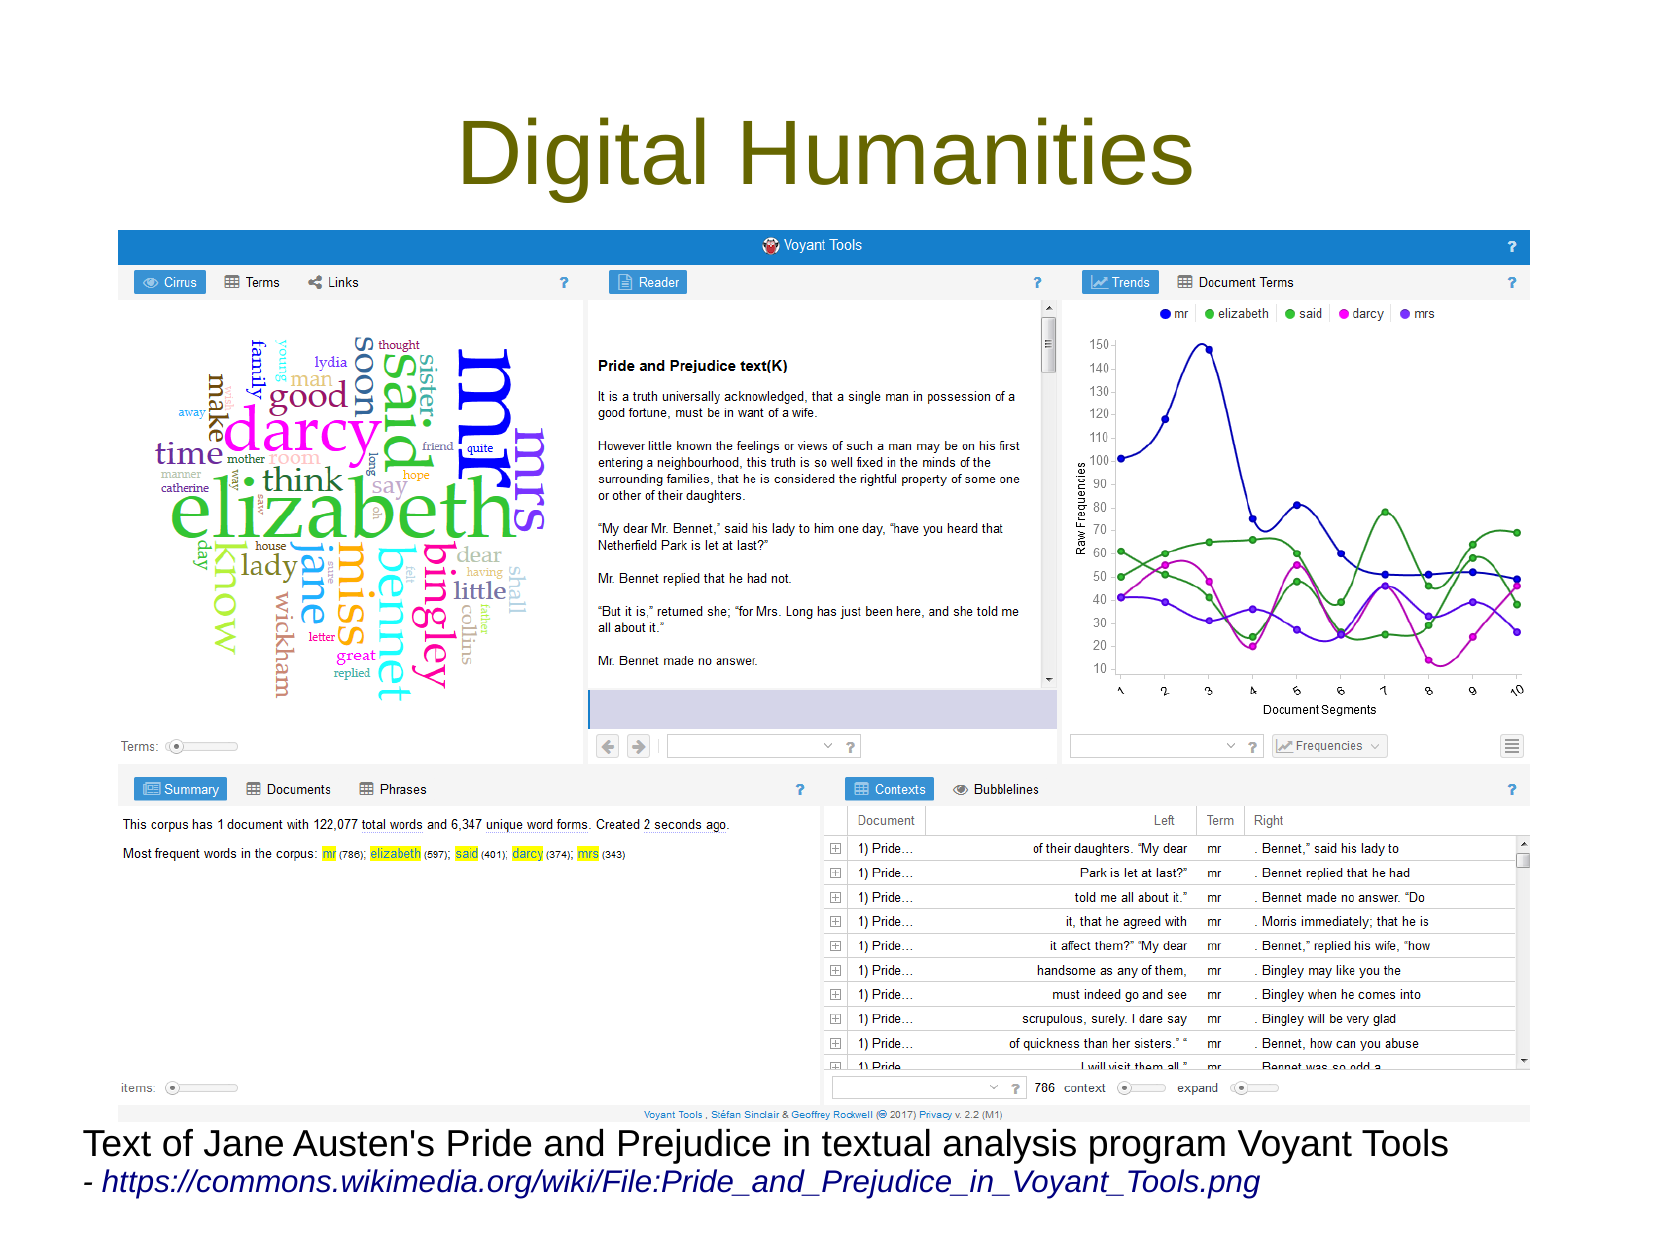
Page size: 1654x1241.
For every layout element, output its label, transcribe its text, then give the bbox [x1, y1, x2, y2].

picture [118, 230, 1530, 1122]
title Digital Humanities [82, 49, 1571, 257]
list Text of Jane Austen's Pride and Prejudice in textual analysis program Voyant Tools - https://commons.wikimedia.org/wiki/File:Pride_and_Prejudice_in_Voyant_Tools.png [82, 1122, 1571, 1217]
